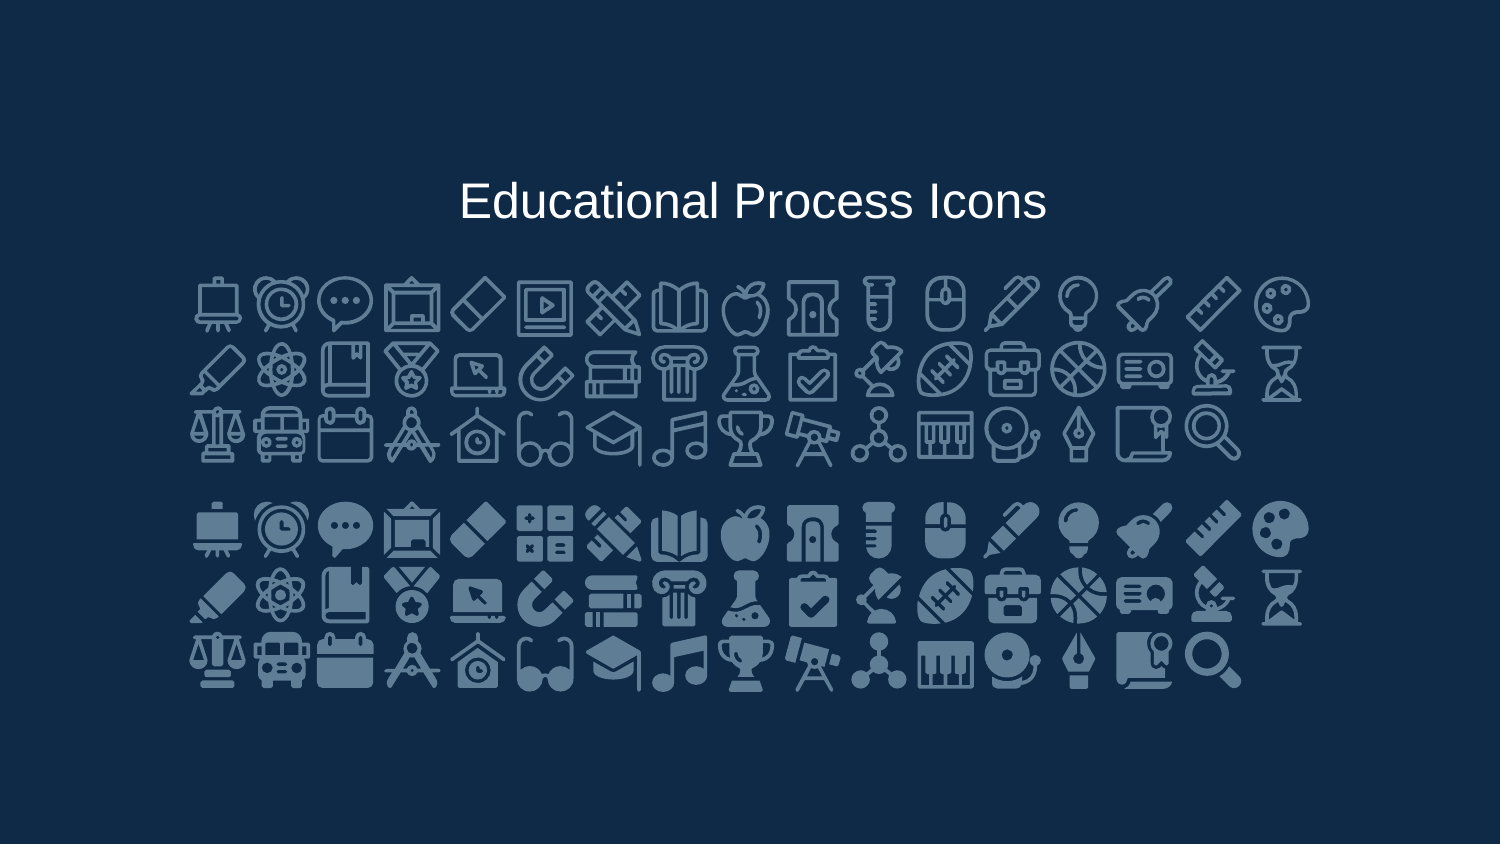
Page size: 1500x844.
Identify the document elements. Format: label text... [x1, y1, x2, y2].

text_box [919, 569, 973, 623]
text_box [253, 501, 273, 521]
text_box [517, 581, 563, 627]
text_box [984, 275, 1041, 332]
text_box [651, 517, 708, 562]
text_box [211, 501, 223, 509]
text_box [384, 276, 441, 333]
text_box [730, 570, 759, 609]
text_box [193, 543, 243, 558]
text_box [984, 341, 1041, 398]
text_box [662, 510, 678, 557]
text_box [317, 631, 374, 654]
text_box [253, 406, 310, 463]
text_box [786, 280, 839, 337]
text_box [614, 506, 641, 534]
text_box [255, 567, 306, 623]
text_box [603, 612, 638, 627]
text_box [317, 501, 374, 558]
text_box [784, 635, 802, 663]
text_box [516, 410, 574, 467]
text_box [383, 341, 440, 398]
text_box [386, 501, 438, 517]
text_box [925, 502, 944, 525]
text_box [1252, 500, 1309, 558]
text_box [1069, 675, 1089, 689]
text_box [1060, 606, 1074, 623]
text_box [593, 661, 634, 680]
text_box [450, 353, 507, 398]
text_box [518, 345, 575, 402]
text_box [854, 340, 904, 398]
text_box [850, 406, 907, 463]
title Educational Process Icons [175, 153, 1332, 233]
text_box [516, 636, 574, 692]
text_box [652, 635, 708, 692]
text_box [1150, 632, 1173, 666]
text_box [949, 567, 974, 592]
text_box [203, 571, 246, 615]
text_box [1191, 565, 1236, 622]
text_box [1021, 590, 1026, 599]
text_box [984, 406, 1041, 463]
text_box [865, 525, 892, 559]
text_box [634, 593, 642, 609]
text_box [984, 632, 1041, 689]
text_box [925, 275, 966, 332]
text_box [585, 280, 642, 337]
text_box [651, 281, 708, 333]
text_box [917, 600, 941, 624]
text_box [886, 584, 901, 599]
text_box [652, 410, 708, 467]
text_box [189, 344, 247, 396]
text_box [720, 505, 770, 562]
text_box [943, 516, 948, 528]
text_box [784, 410, 841, 468]
text_box [320, 341, 370, 398]
text_box [189, 631, 246, 670]
text_box [398, 566, 426, 583]
text_box [457, 647, 498, 688]
text_box [999, 590, 1004, 599]
text_box [829, 653, 841, 667]
text_box [662, 592, 696, 627]
text_box [449, 522, 485, 558]
text_box [588, 593, 624, 609]
text_box [1116, 577, 1173, 614]
text_box [585, 410, 642, 467]
text_box [257, 505, 306, 558]
text_box [721, 604, 771, 627]
text_box [925, 528, 966, 559]
text_box [1124, 681, 1173, 689]
text_box [805, 521, 821, 562]
text_box [1081, 590, 1107, 615]
text_box [916, 341, 973, 398]
text_box [851, 632, 907, 689]
text_box [596, 517, 635, 555]
text_box [788, 345, 838, 402]
text_box [317, 406, 374, 463]
text_box [321, 566, 370, 624]
text_box [384, 632, 441, 689]
text_box [584, 350, 641, 399]
text_box [194, 276, 243, 333]
text_box [516, 536, 543, 562]
text_box [1050, 576, 1076, 601]
text_box [789, 570, 838, 627]
text_box [1219, 666, 1242, 689]
text_box [1186, 500, 1242, 557]
text_box [786, 505, 839, 562]
text_box [395, 590, 429, 624]
text_box [626, 546, 642, 562]
text_box [534, 570, 553, 590]
text_box [394, 519, 430, 547]
text_box [584, 575, 638, 590]
text_box [1184, 403, 1241, 461]
text_box [1073, 598, 1098, 624]
text_box [651, 345, 708, 402]
text_box [554, 591, 574, 610]
text_box [1184, 631, 1229, 676]
text_box [591, 511, 607, 527]
text_box [197, 598, 219, 620]
text_box [1062, 405, 1096, 463]
text_box [1185, 275, 1242, 332]
text_box [1116, 632, 1166, 685]
text_box [596, 612, 600, 627]
text_box [717, 635, 775, 677]
text_box [252, 276, 310, 333]
text_box [316, 657, 374, 688]
text_box [917, 641, 974, 689]
text_box [587, 534, 614, 562]
text_box [317, 276, 374, 333]
text_box [1115, 405, 1173, 463]
text_box [204, 669, 231, 678]
text_box [652, 570, 707, 595]
text_box [189, 614, 203, 624]
text_box [1116, 515, 1160, 559]
text_box [450, 275, 506, 333]
text_box [384, 567, 411, 594]
text_box [585, 635, 641, 692]
text_box [200, 680, 235, 688]
text_box [547, 535, 574, 562]
text_box [1050, 597, 1069, 614]
text_box [717, 410, 775, 467]
text_box [1254, 276, 1311, 333]
text_box [1082, 567, 1098, 585]
text_box [721, 281, 770, 337]
text_box [627, 594, 631, 608]
text_box [1116, 275, 1173, 333]
text_box [516, 280, 573, 337]
text_box [1058, 502, 1099, 543]
text_box [681, 510, 697, 557]
text_box [386, 550, 438, 558]
text_box [453, 578, 503, 613]
text_box [432, 511, 441, 556]
text_box [257, 342, 307, 397]
text_box [795, 642, 834, 692]
text_box [856, 567, 902, 624]
text_box [585, 505, 601, 521]
text_box [383, 406, 441, 464]
text_box [1116, 352, 1174, 390]
text_box [947, 502, 966, 525]
text_box [862, 501, 896, 522]
text_box [584, 612, 593, 627]
text_box [1209, 582, 1224, 597]
text_box [673, 585, 686, 589]
text_box [1062, 632, 1096, 672]
text_box [449, 615, 506, 623]
text_box [1002, 501, 1040, 536]
text_box [196, 512, 239, 540]
text_box [917, 410, 974, 459]
text_box [413, 567, 440, 594]
text_box [466, 501, 506, 542]
text_box [1089, 576, 1107, 593]
text_box [290, 501, 309, 521]
text_box [1152, 502, 1173, 522]
text_box [983, 541, 1001, 559]
text_box [547, 505, 574, 532]
text_box [1261, 345, 1302, 402]
text_box [383, 511, 392, 556]
text_box [990, 525, 1017, 551]
text_box [1050, 340, 1107, 398]
text_box [516, 505, 543, 532]
text_box [1191, 339, 1236, 396]
text_box [1058, 275, 1099, 333]
text_box [988, 597, 1038, 624]
text_box [1060, 567, 1085, 593]
text_box [450, 631, 506, 662]
text_box [1261, 569, 1302, 626]
text_box [449, 406, 506, 463]
text_box [253, 631, 311, 689]
text_box [728, 680, 763, 692]
text_box [862, 275, 896, 333]
text_box [1069, 546, 1088, 559]
text_box [190, 406, 246, 463]
text_box [984, 567, 1041, 595]
text_box [721, 345, 772, 402]
